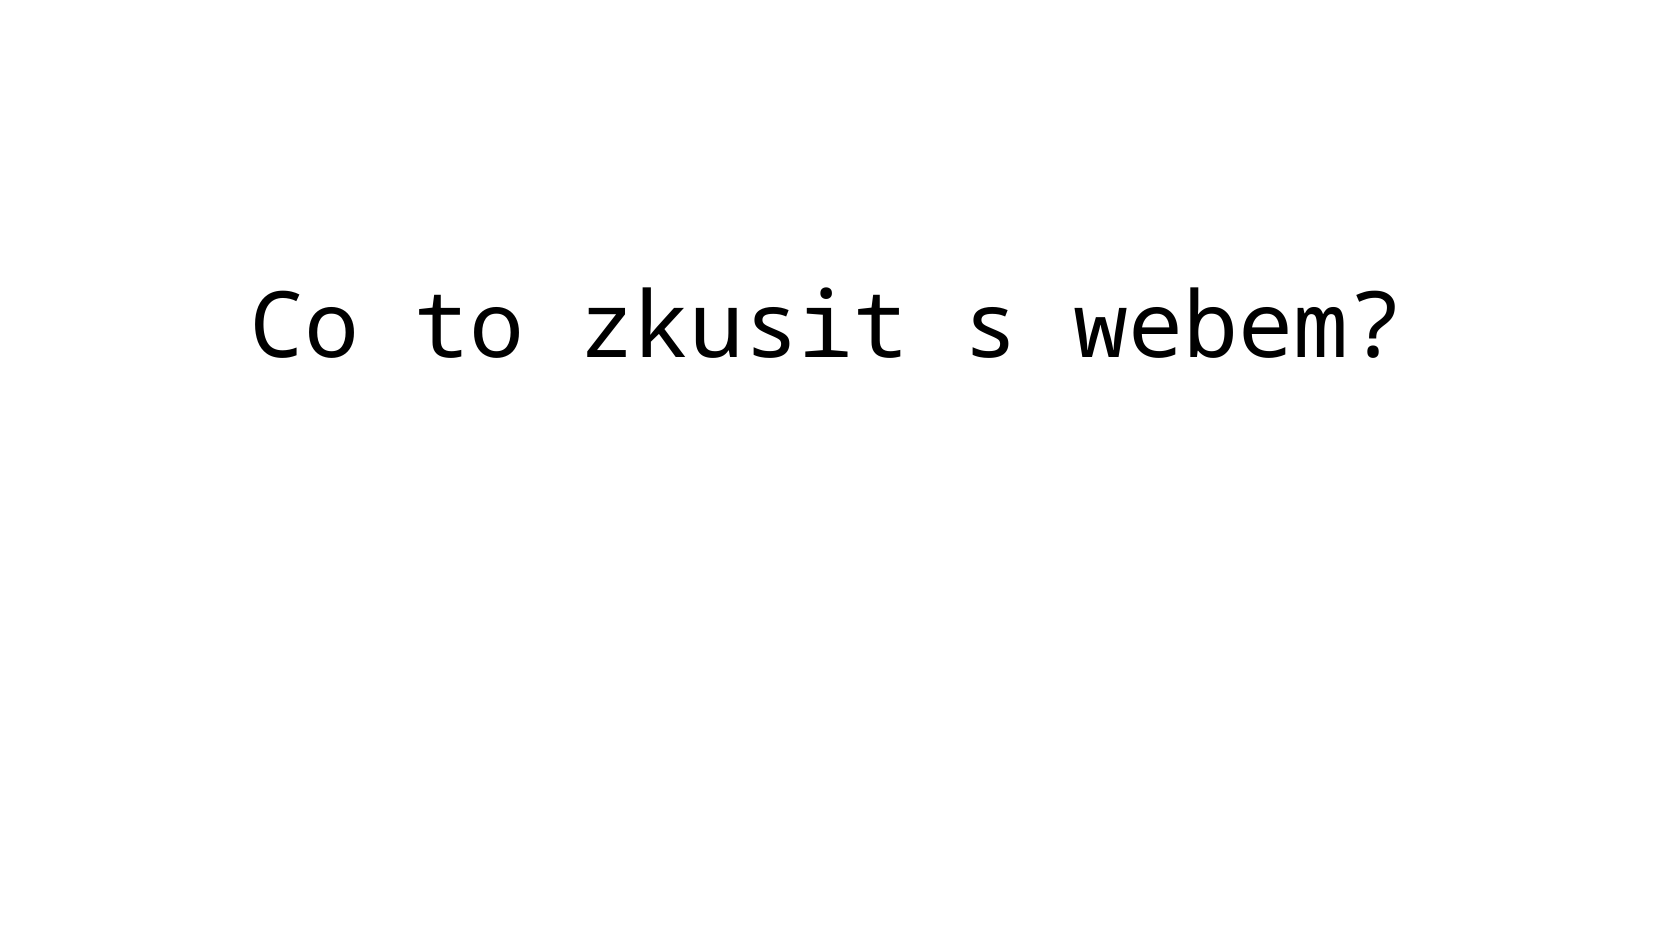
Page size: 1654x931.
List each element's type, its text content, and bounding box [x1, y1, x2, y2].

title Co to zkusit s webem? [82, 206, 1571, 438]
